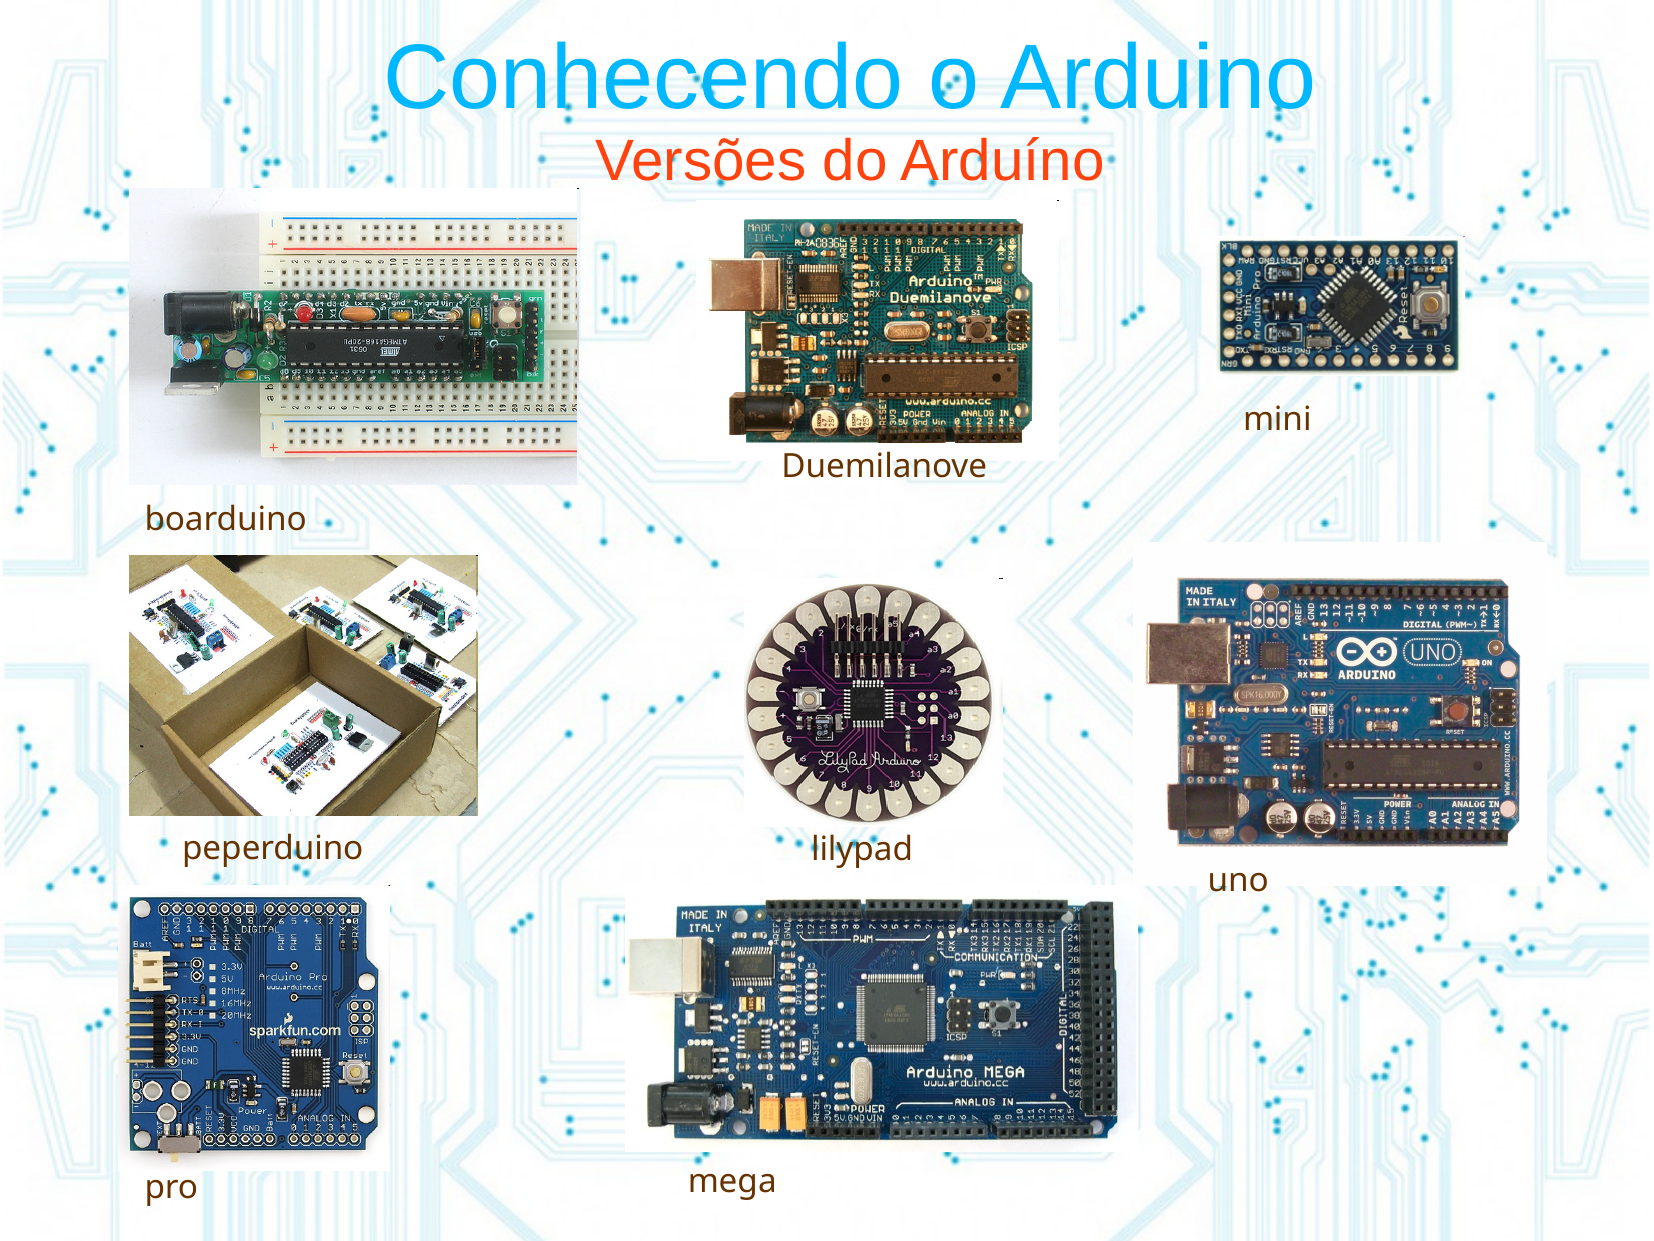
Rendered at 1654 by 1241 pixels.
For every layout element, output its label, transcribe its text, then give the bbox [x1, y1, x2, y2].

text_box mini [1228, 389, 1371, 461]
text_box Duemilanove [766, 437, 1058, 508]
text_box pro [129, 1157, 343, 1217]
text_box mega [673, 1151, 957, 1212]
text_box uno [1192, 850, 1425, 929]
text_box boarduino [129, 489, 362, 556]
text_box peperduino [167, 818, 449, 878]
text_box lilypad [796, 819, 1028, 886]
title Conhecendo o Arduino Versões do Arduíno [106, 5, 1595, 213]
picture [0, 0, 1654, 1241]
